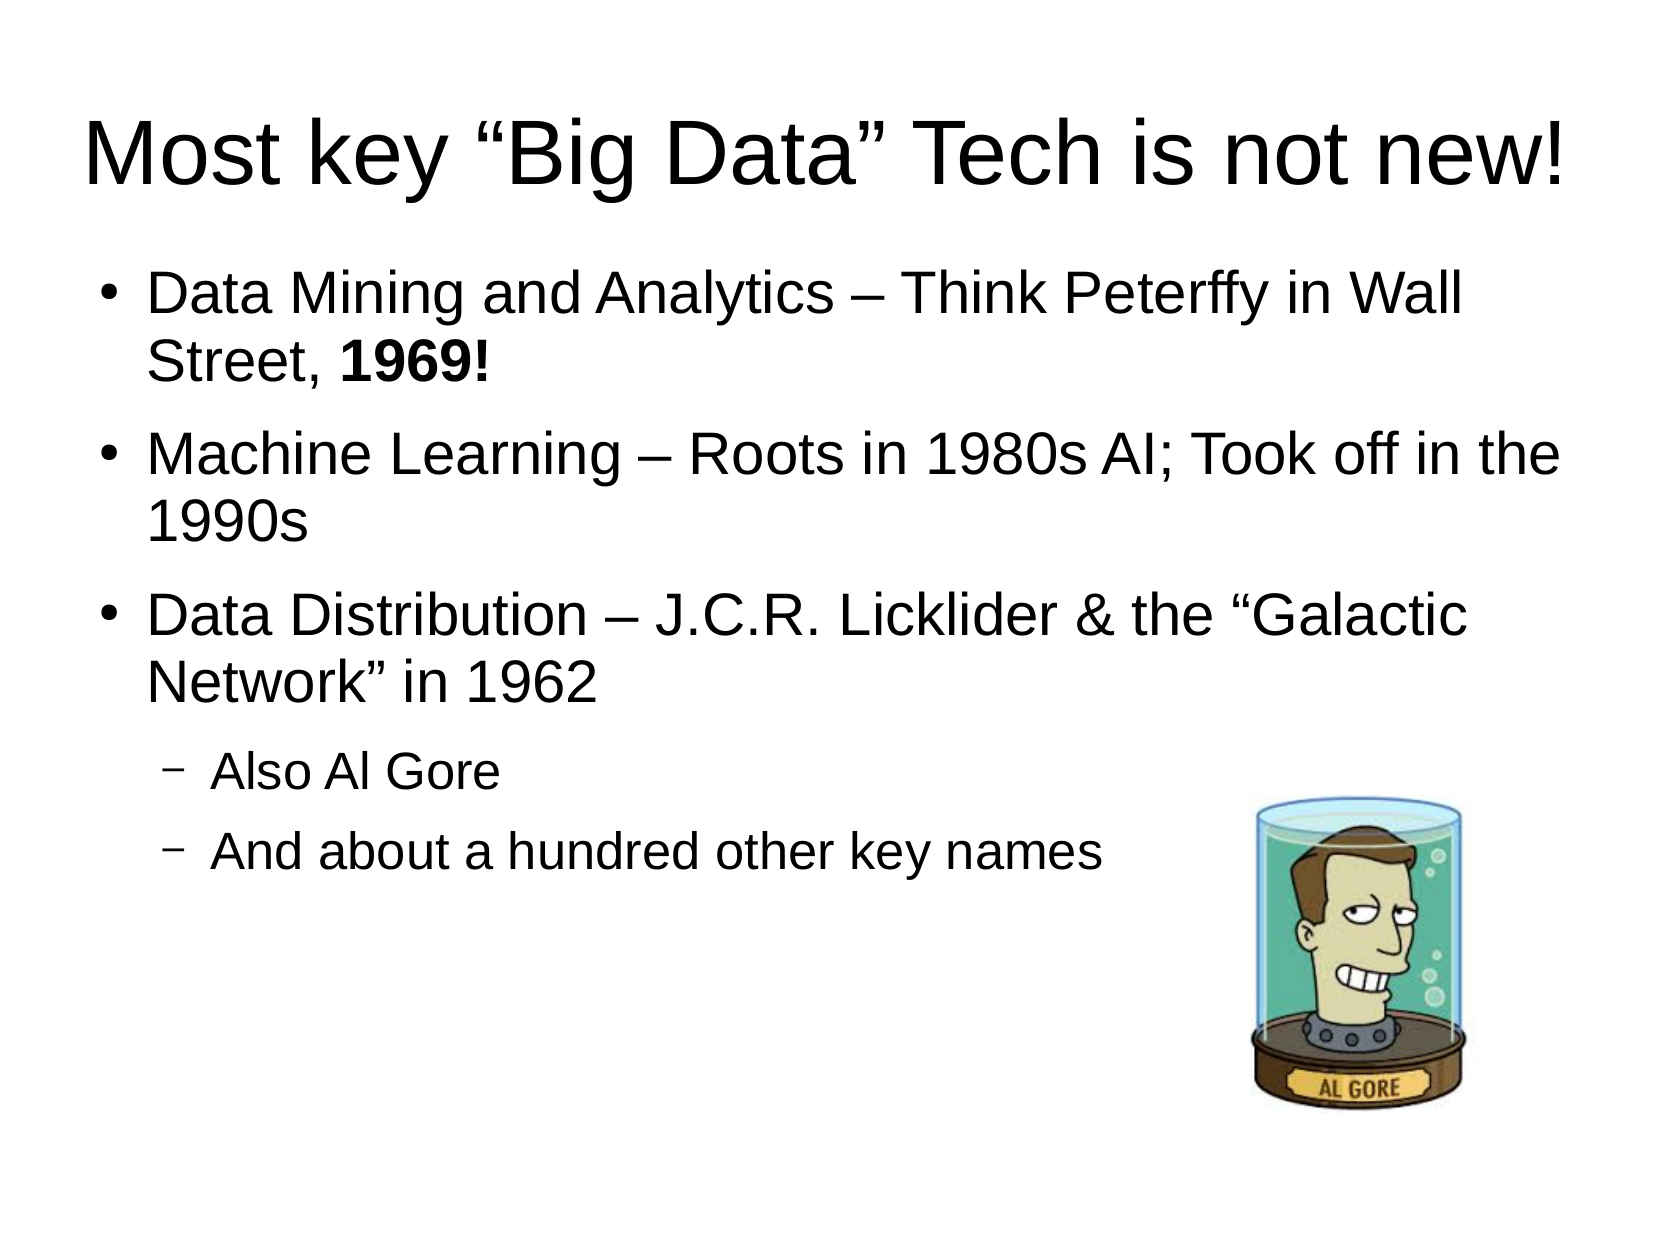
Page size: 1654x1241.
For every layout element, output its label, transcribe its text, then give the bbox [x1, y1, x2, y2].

picture [1200, 794, 1519, 1114]
list Data Mining and Analytics – Think Peterffy in Wall Street, 1969! Machine Learning – Roots in 1980s AI; Took off in the 1990s Data Distribution – J.C.R. Licklider & the “Galactic Network” in 1962 Also Al Gore And about a hundred other key names [82, 166, 1571, 886]
title Most key “Big Data” Tech is not new! [82, 49, 1571, 166]
